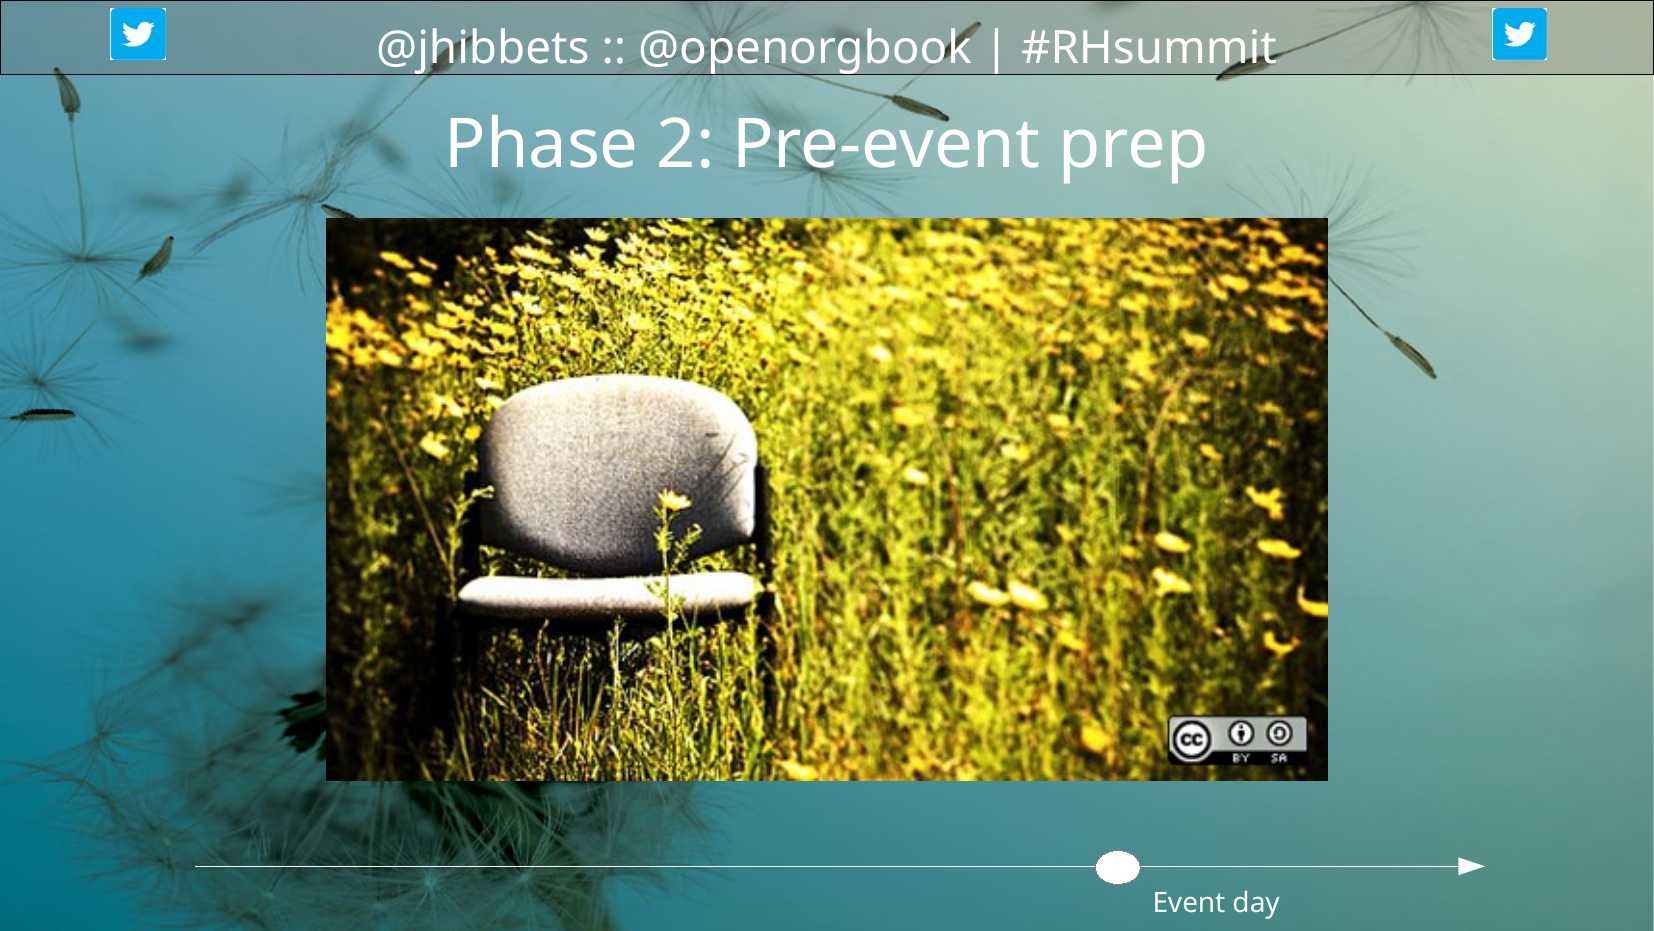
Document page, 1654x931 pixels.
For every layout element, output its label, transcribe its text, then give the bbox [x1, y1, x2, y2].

picture [0, 75, 1654, 931]
picture [124, 22, 154, 46]
title Phase 2: Pre-event prep [82, 63, 1571, 219]
text_box Event day [1137, 879, 1341, 923]
picture [1506, 22, 1535, 46]
text_box [1095, 850, 1141, 885]
